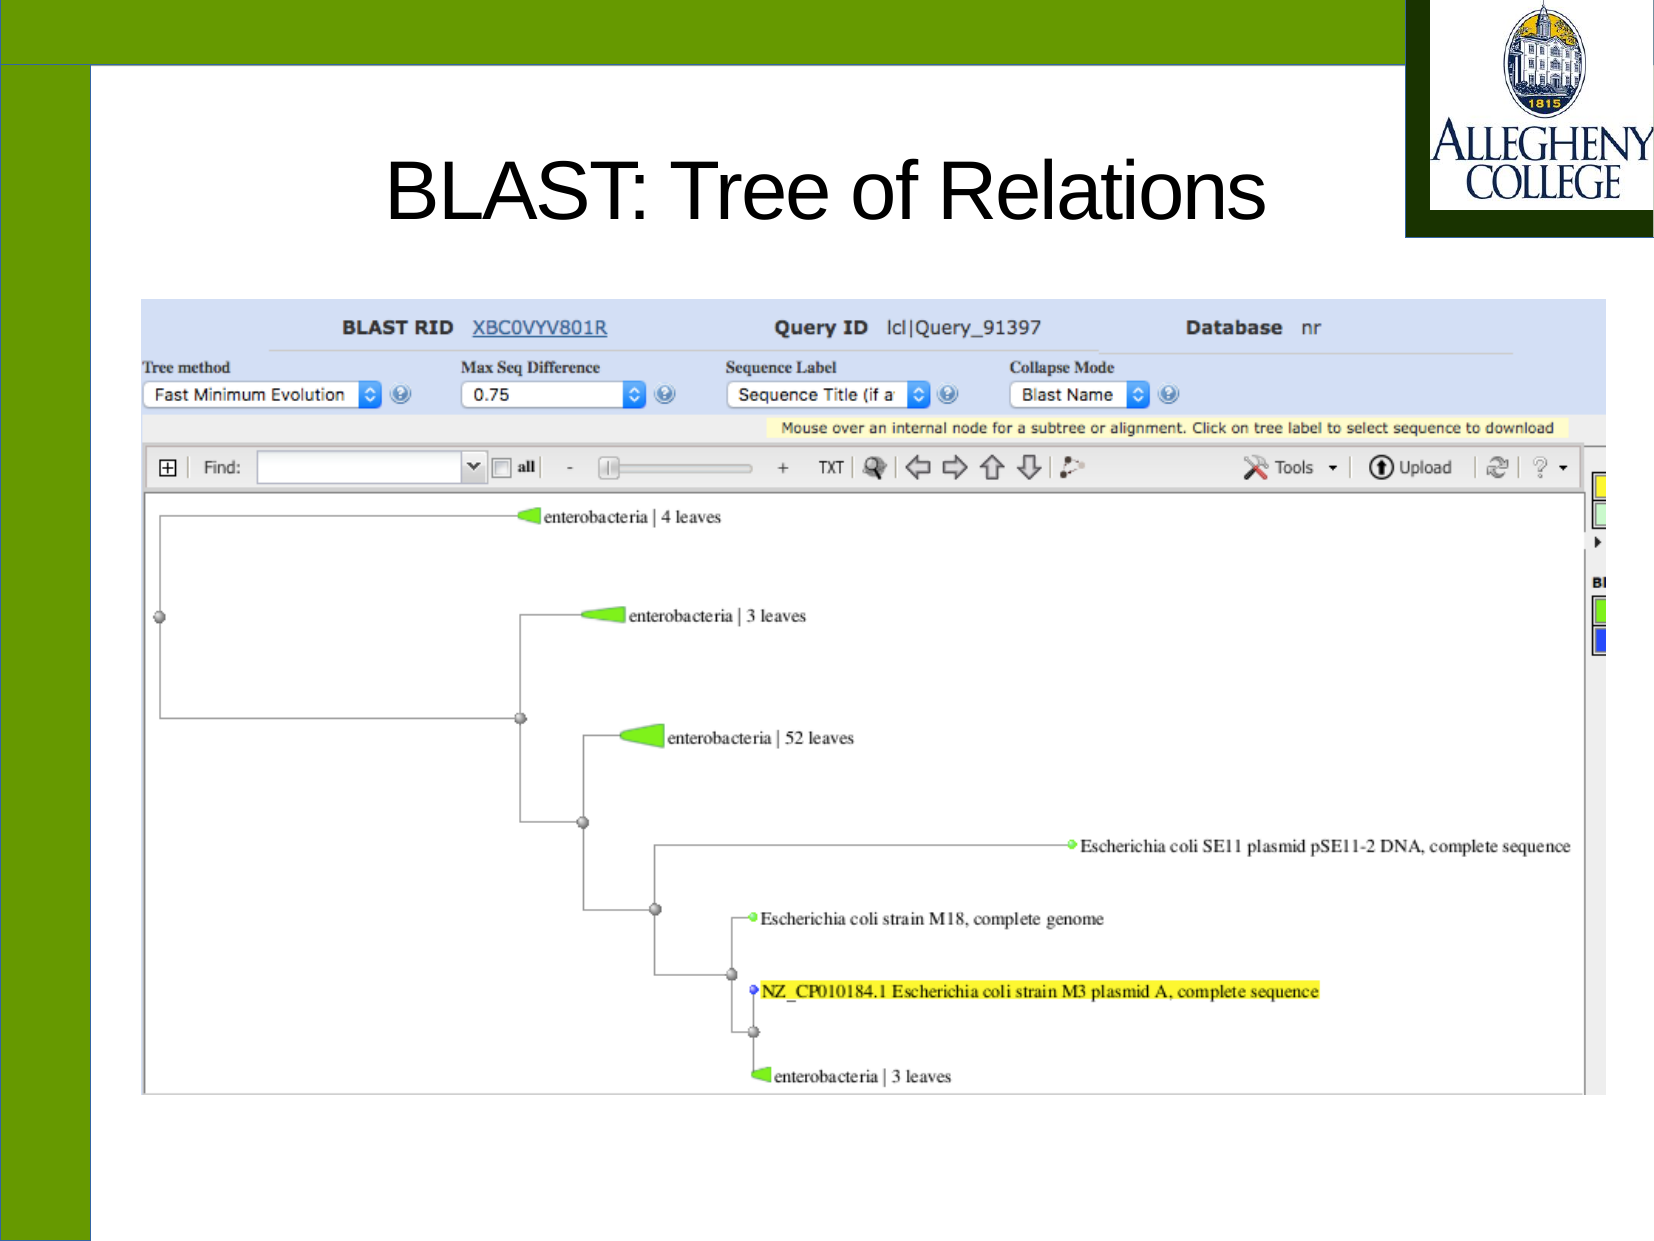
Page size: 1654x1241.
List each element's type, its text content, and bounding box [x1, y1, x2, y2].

text_box [0, 0, 1654, 1241]
picture [1430, 0, 1654, 210]
title BLAST: Tree of Relations [91, 96, 1571, 276]
picture [141, 299, 1606, 1096]
